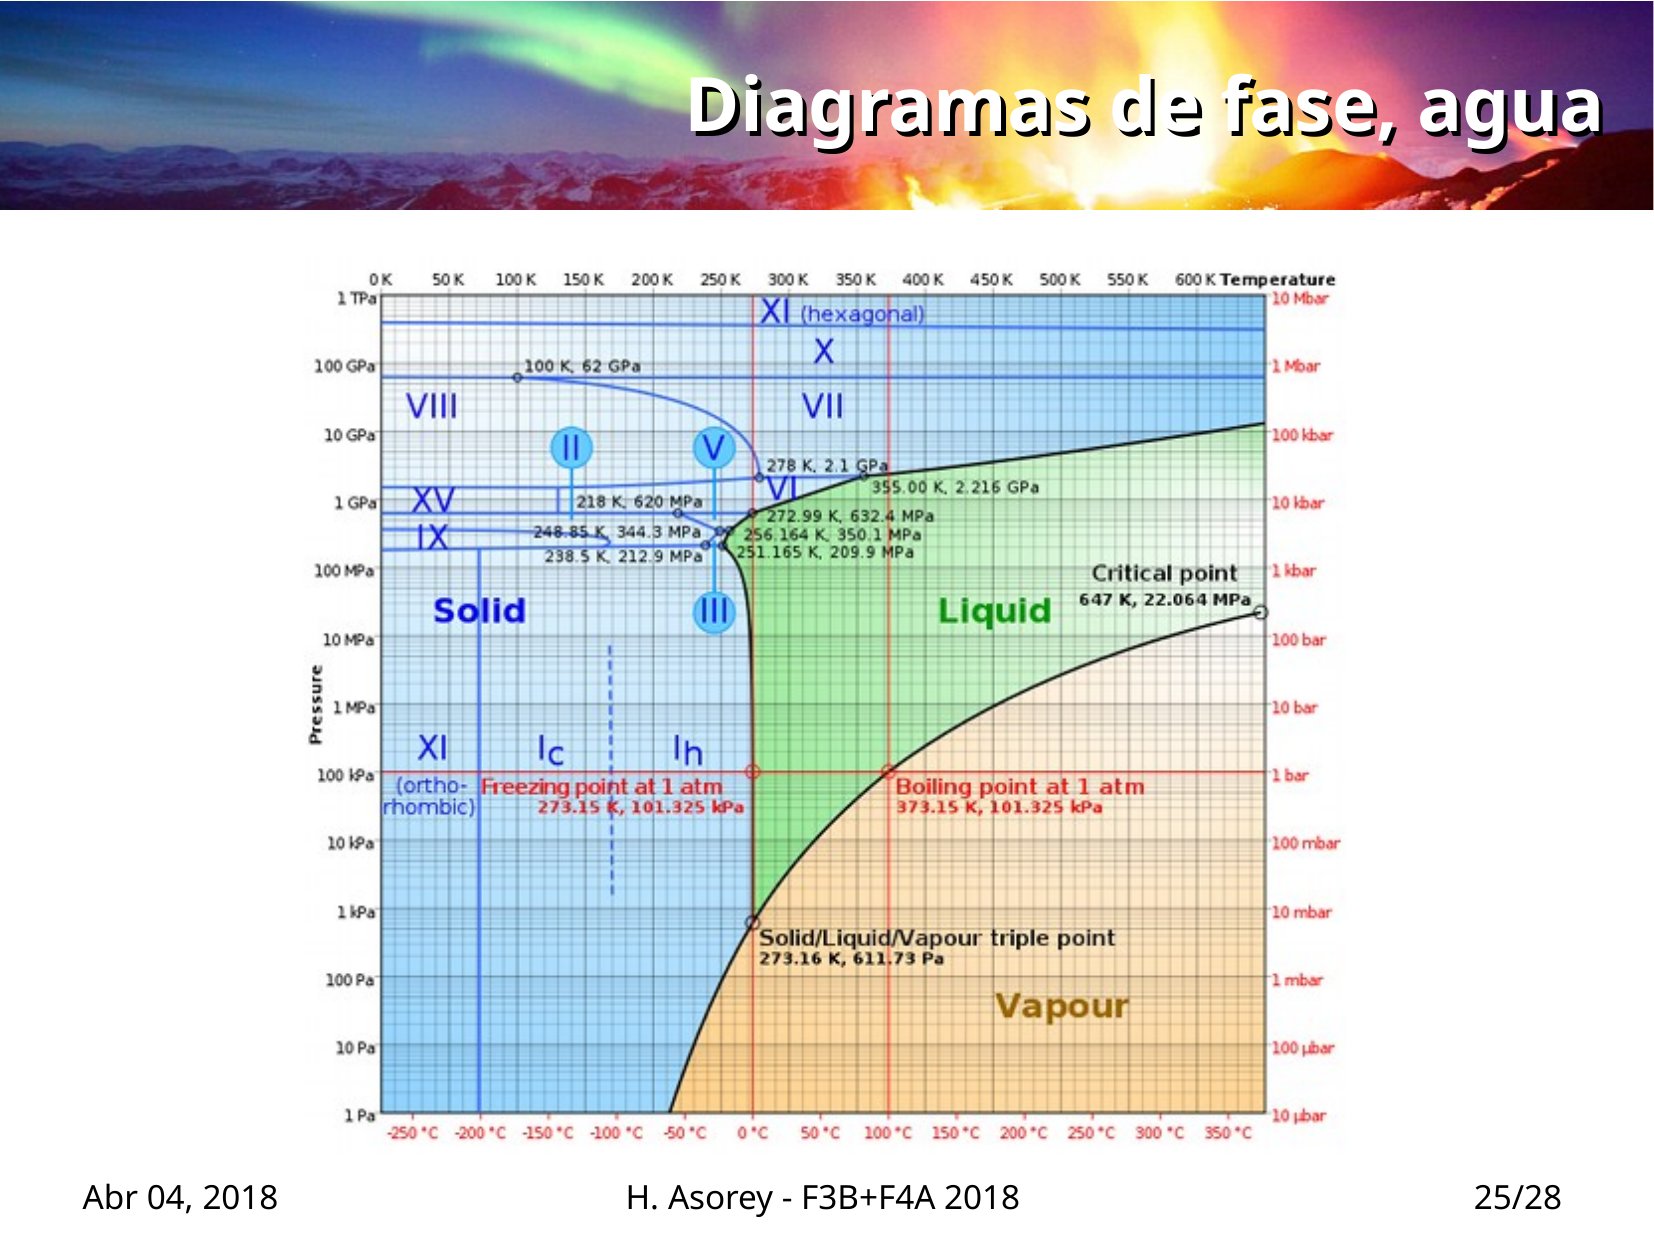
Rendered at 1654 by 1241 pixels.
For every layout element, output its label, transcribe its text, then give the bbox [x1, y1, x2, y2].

picture [0, 1, 1654, 210]
title Diagramas de fase, agua [45, 15, 1606, 191]
picture [303, 254, 1347, 1156]
